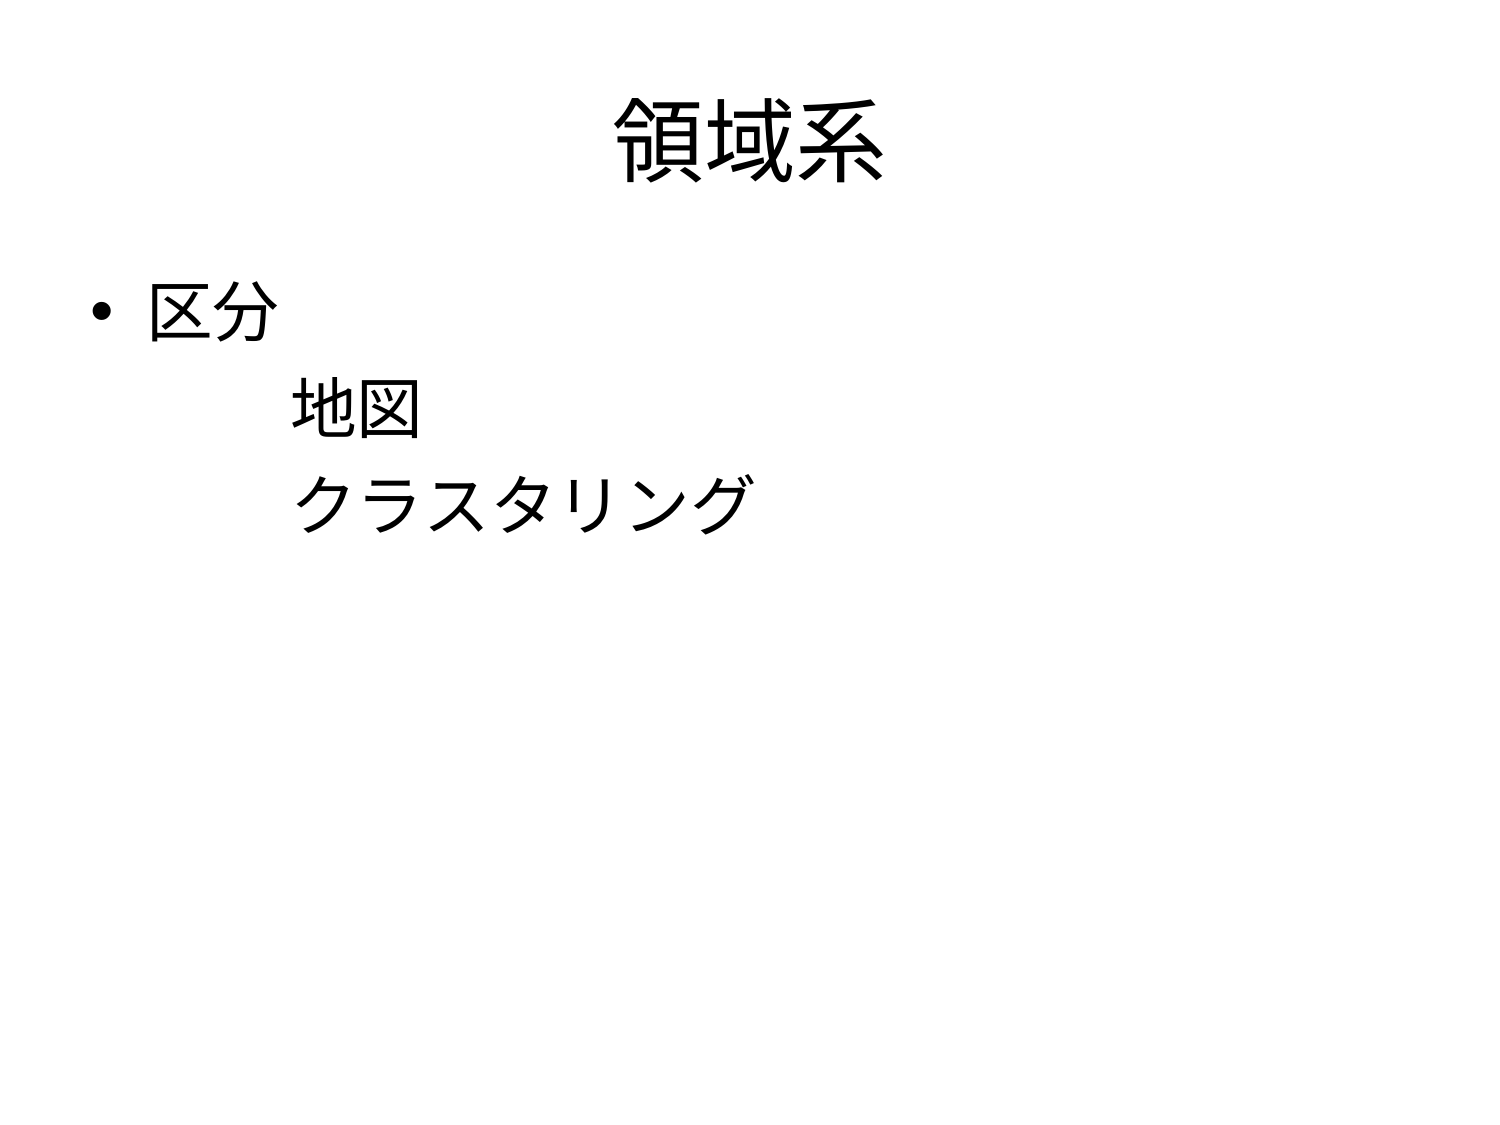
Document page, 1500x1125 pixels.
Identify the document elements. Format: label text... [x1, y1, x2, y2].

list 区分 地図 クラスタリング [75, 262, 1426, 1006]
title 領域系 [75, 45, 1426, 233]
